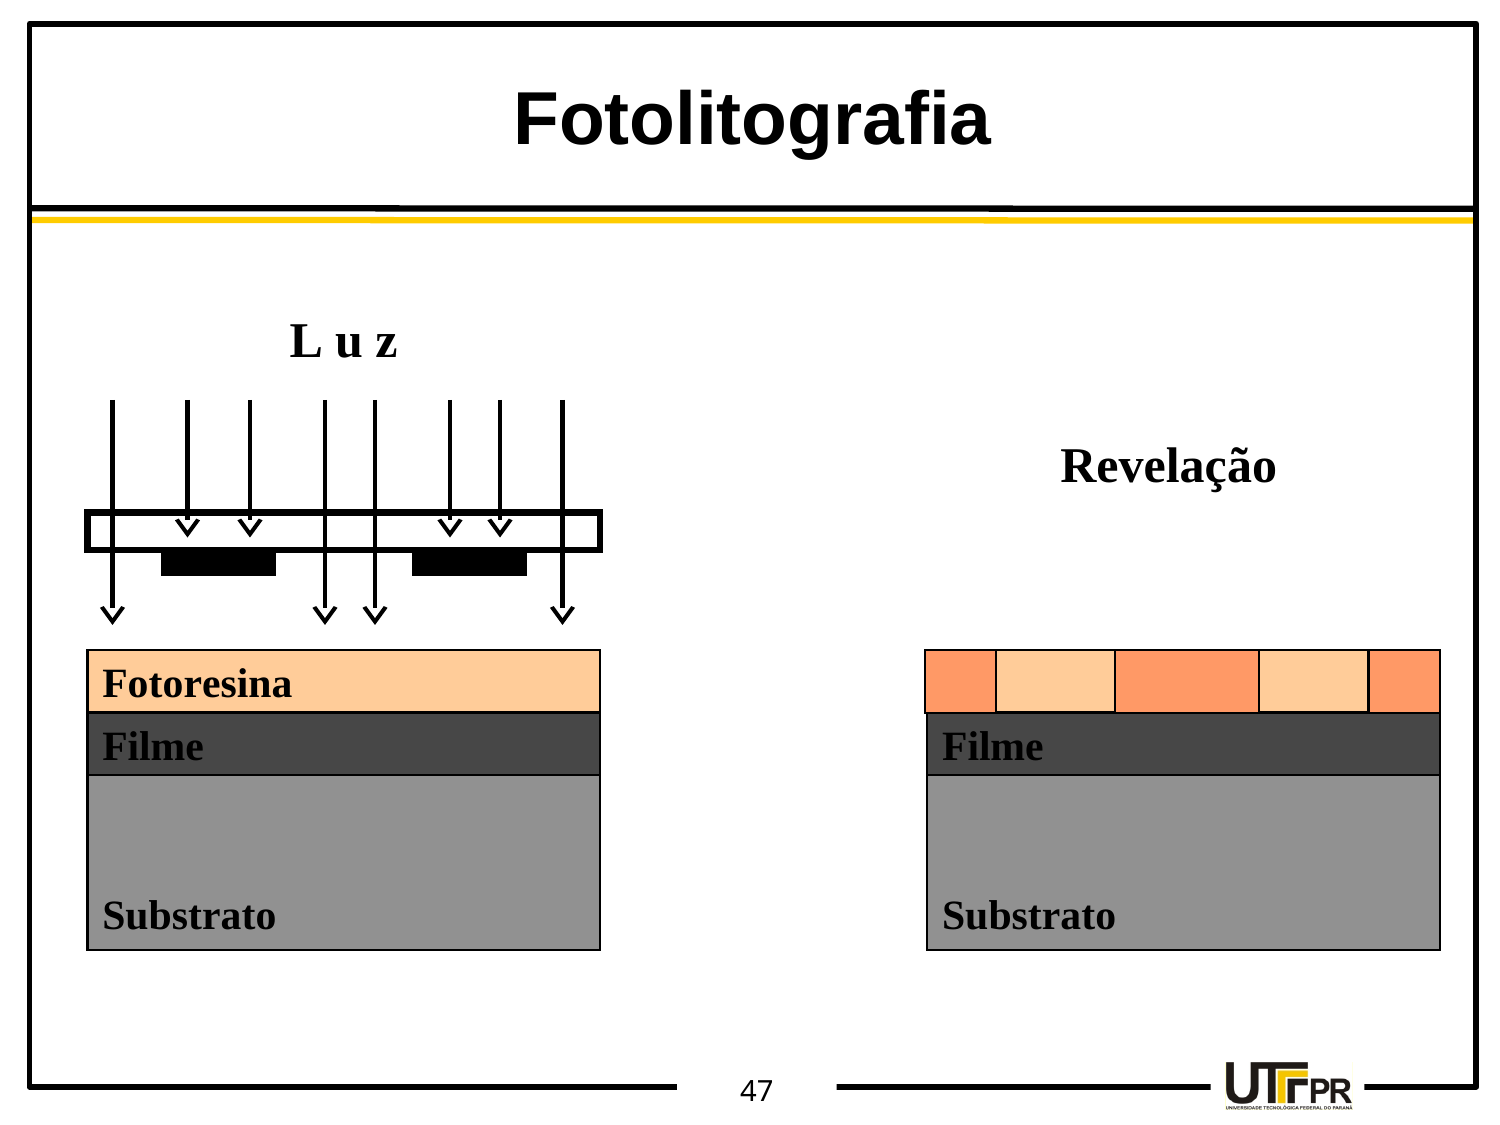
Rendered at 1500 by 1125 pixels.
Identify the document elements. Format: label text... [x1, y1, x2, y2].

text_box [377, 512, 560, 576]
text_box L u z [274, 299, 413, 376]
picture [1225, 1062, 1353, 1110]
text_box Filme [927, 713, 1440, 775]
text_box [565, 512, 601, 550]
text_box [115, 512, 323, 576]
text_box Filme [87, 713, 601, 775]
text_box Substrato [87, 775, 601, 951]
text_box Fotoresina [87, 650, 601, 713]
text_box Substrato [927, 775, 1440, 951]
text_box [87, 512, 110, 550]
text_box [924, 650, 1440, 713]
title Fotolitografia [29, 47, 1477, 195]
text_box [327, 512, 373, 550]
text_box Revelação [1045, 424, 1293, 501]
